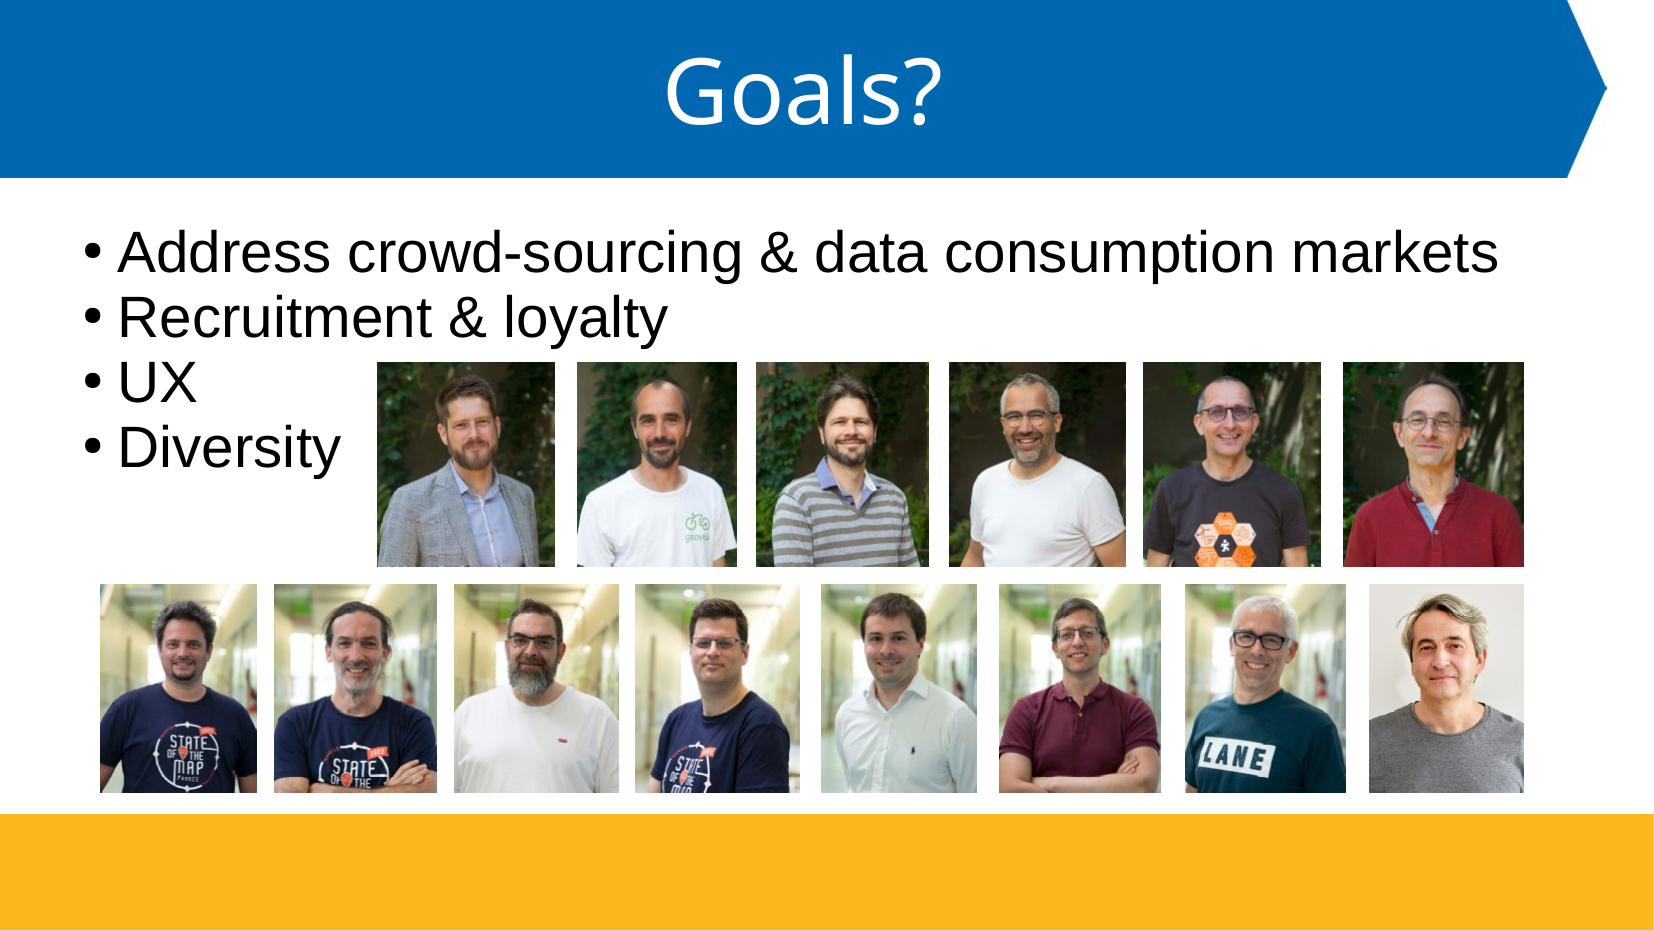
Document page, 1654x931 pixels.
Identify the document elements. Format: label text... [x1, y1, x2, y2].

picture [635, 584, 800, 794]
picture [949, 362, 1126, 567]
picture [1339, 787, 1346, 794]
picture [274, 584, 437, 793]
picture [100, 584, 257, 794]
picture [821, 584, 977, 794]
subtitle Address crowd-sourcing & data consumption markets Recruitment & loyalty UX Diversity [82, 219, 1571, 497]
picture [1143, 362, 1321, 567]
picture [454, 584, 619, 794]
picture [1369, 584, 1524, 794]
picture [1185, 584, 1346, 794]
picture [1283, 714, 1292, 722]
picture [0, 0, 1607, 178]
picture [377, 362, 555, 567]
picture [0, 814, 1654, 931]
picture [1343, 362, 1524, 567]
title Goals? [59, 23, 1548, 154]
picture [756, 362, 929, 567]
picture [577, 362, 737, 567]
picture [999, 584, 1161, 794]
